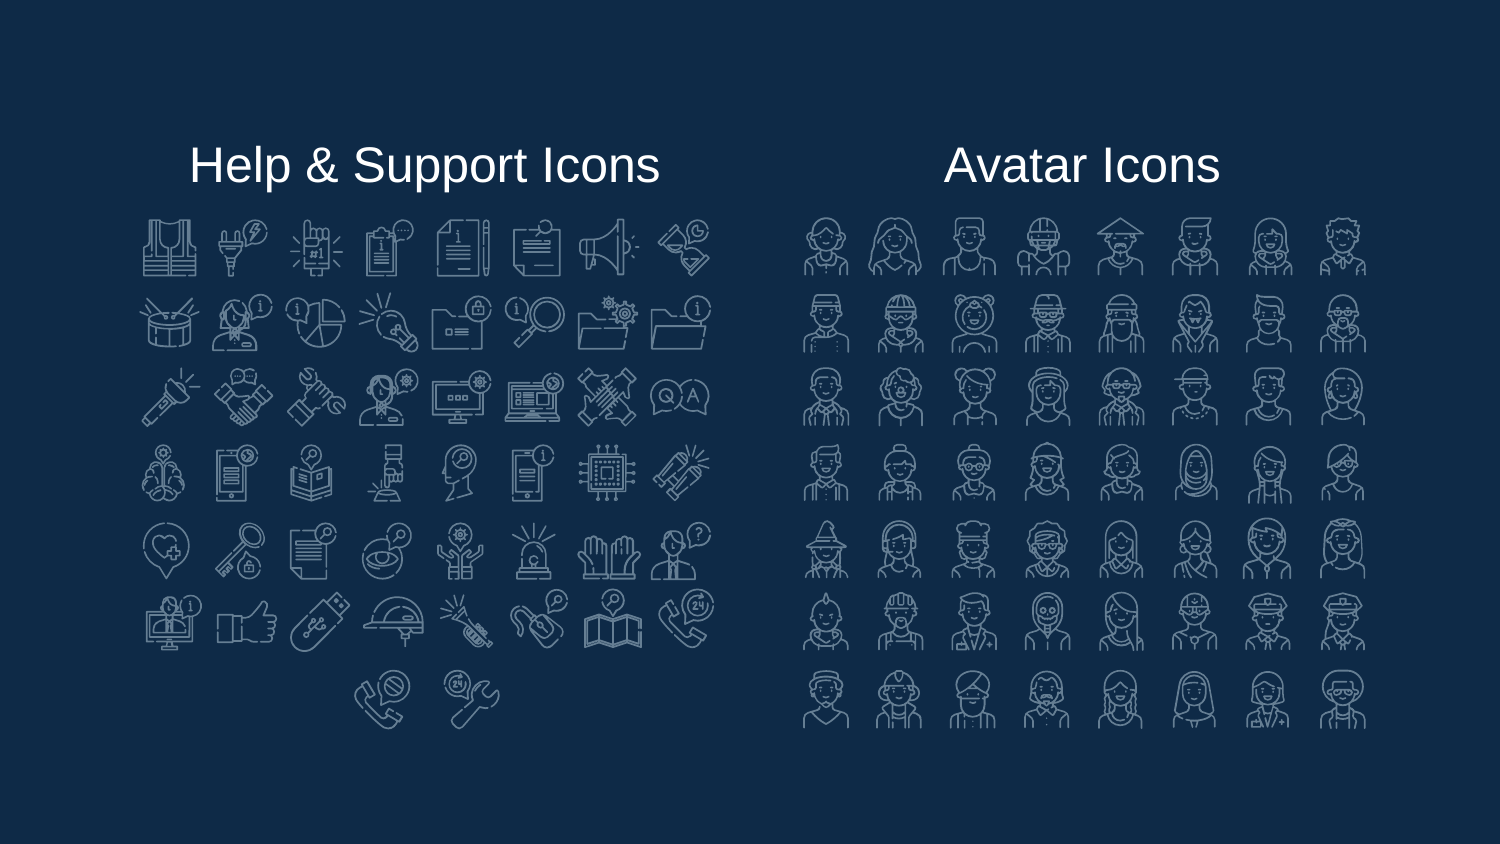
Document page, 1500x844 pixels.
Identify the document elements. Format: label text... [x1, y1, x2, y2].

text_box [439, 594, 494, 648]
text_box [482, 219, 490, 277]
text_box [1098, 294, 1145, 353]
text_box [287, 367, 347, 427]
text_box [658, 387, 675, 404]
text_box [436, 219, 480, 277]
text_box [1100, 443, 1144, 501]
text_box [986, 641, 993, 648]
text_box [1035, 266, 1052, 276]
text_box [650, 530, 696, 581]
text_box [1025, 294, 1071, 353]
text_box [1025, 520, 1070, 579]
text_box [951, 294, 998, 353]
text_box [392, 529, 406, 543]
text_box [686, 387, 700, 403]
text_box [513, 219, 561, 277]
text_box [445, 328, 453, 336]
text_box [877, 520, 922, 579]
text_box [431, 295, 492, 350]
text_box [691, 224, 704, 238]
text_box [455, 229, 461, 243]
text_box [443, 669, 500, 709]
text_box Help & Support Icons [139, 117, 711, 197]
text_box [454, 328, 469, 336]
text_box [514, 302, 519, 315]
text_box [878, 443, 922, 501]
text_box [878, 294, 924, 353]
text_box [650, 295, 712, 350]
text_box [1172, 592, 1218, 651]
text_box [1248, 445, 1292, 504]
text_box [951, 592, 997, 651]
text_box [241, 342, 252, 348]
text_box [951, 520, 996, 579]
text_box [295, 303, 300, 315]
text_box [1246, 671, 1289, 728]
text_box [215, 522, 265, 578]
text_box [1024, 441, 1070, 502]
text_box [1173, 520, 1218, 579]
text_box [377, 669, 411, 707]
text_box [290, 591, 351, 652]
text_box [365, 299, 378, 312]
text_box [804, 217, 849, 276]
text_box [538, 525, 547, 540]
text_box [584, 588, 642, 649]
text_box [578, 444, 636, 502]
text_box [657, 219, 710, 277]
text_box [649, 379, 693, 416]
text_box [141, 377, 190, 427]
text_box [290, 444, 333, 502]
text_box [214, 368, 274, 427]
text_box Avatar Icons [797, 117, 1369, 197]
text_box [1242, 517, 1292, 580]
text_box [1321, 367, 1365, 426]
text_box [1024, 592, 1071, 651]
text_box [367, 444, 404, 502]
text_box [962, 341, 987, 353]
text_box [292, 259, 301, 268]
text_box [1172, 671, 1216, 728]
text_box [1327, 490, 1331, 501]
text_box [1320, 217, 1366, 276]
text_box [333, 236, 341, 244]
text_box [601, 295, 639, 339]
text_box [695, 301, 701, 316]
text_box [152, 534, 181, 561]
text_box [298, 473, 308, 484]
text_box [952, 443, 996, 501]
text_box [237, 550, 262, 580]
text_box [511, 444, 555, 502]
text_box [1175, 443, 1218, 501]
text_box [431, 370, 492, 424]
text_box [1024, 670, 1070, 729]
text_box [511, 533, 556, 580]
text_box [142, 522, 190, 580]
text_box [436, 219, 464, 266]
text_box [695, 449, 705, 459]
text_box [1321, 443, 1364, 501]
text_box [216, 600, 278, 644]
text_box [303, 219, 330, 277]
text_box [143, 219, 197, 277]
text_box [361, 522, 412, 580]
text_box [359, 310, 375, 317]
text_box [577, 535, 642, 580]
text_box [385, 292, 392, 309]
text_box [295, 522, 337, 568]
text_box [461, 544, 484, 580]
text_box [1245, 367, 1292, 426]
text_box [1098, 669, 1143, 730]
text_box [522, 240, 551, 245]
text_box [803, 444, 849, 501]
text_box [577, 367, 637, 427]
text_box [450, 706, 489, 730]
text_box [803, 670, 849, 729]
text_box [441, 444, 477, 502]
text_box [695, 526, 703, 541]
text_box [289, 529, 328, 580]
text_box [359, 368, 419, 426]
text_box [1320, 518, 1366, 579]
text_box [216, 444, 259, 502]
text_box [1172, 294, 1219, 353]
text_box [1098, 367, 1145, 426]
text_box [387, 416, 399, 422]
text_box [1026, 366, 1071, 427]
text_box [949, 670, 996, 729]
text_box [145, 594, 202, 651]
text_box [243, 560, 255, 573]
text_box [363, 596, 424, 648]
text_box [1248, 217, 1293, 276]
text_box [681, 588, 715, 625]
text_box [692, 601, 704, 610]
text_box [218, 219, 268, 277]
text_box [1172, 367, 1218, 426]
text_box [185, 373, 194, 383]
text_box [472, 374, 488, 390]
text_box [376, 292, 383, 309]
text_box [953, 367, 997, 426]
text_box [878, 592, 924, 651]
text_box [876, 670, 922, 729]
text_box [804, 520, 849, 579]
text_box [579, 218, 631, 276]
text_box [803, 294, 850, 353]
text_box [541, 449, 546, 462]
text_box [376, 309, 419, 353]
text_box [1017, 217, 1071, 276]
text_box [577, 312, 627, 350]
text_box [504, 296, 565, 349]
text_box [803, 367, 850, 426]
text_box [1171, 217, 1219, 276]
text_box [510, 605, 564, 649]
text_box [440, 607, 453, 613]
text_box [292, 236, 301, 244]
text_box [445, 599, 455, 609]
text_box [141, 444, 185, 502]
text_box [1246, 294, 1292, 353]
text_box [521, 525, 530, 540]
text_box [1278, 718, 1285, 726]
text_box [1245, 592, 1291, 651]
text_box [285, 297, 346, 348]
text_box [453, 594, 458, 607]
text_box [1099, 520, 1144, 579]
text_box [437, 522, 473, 580]
text_box [545, 588, 569, 614]
text_box [652, 444, 710, 502]
text_box [504, 372, 565, 422]
text_box [399, 373, 414, 388]
text_box [1320, 669, 1366, 730]
text_box [1096, 217, 1145, 276]
text_box [1320, 294, 1366, 353]
text_box [1099, 591, 1144, 652]
text_box [878, 367, 923, 427]
text_box [212, 293, 273, 352]
text_box [868, 217, 922, 276]
text_box [803, 592, 849, 651]
text_box [139, 297, 200, 348]
text_box [366, 219, 414, 277]
text_box [333, 259, 341, 268]
text_box [258, 300, 263, 312]
text_box [1321, 592, 1365, 651]
text_box [354, 680, 404, 730]
text_box [686, 521, 712, 549]
text_box [376, 418, 404, 426]
text_box [658, 599, 708, 649]
text_box [673, 379, 710, 416]
text_box [358, 318, 375, 325]
text_box [942, 217, 996, 276]
